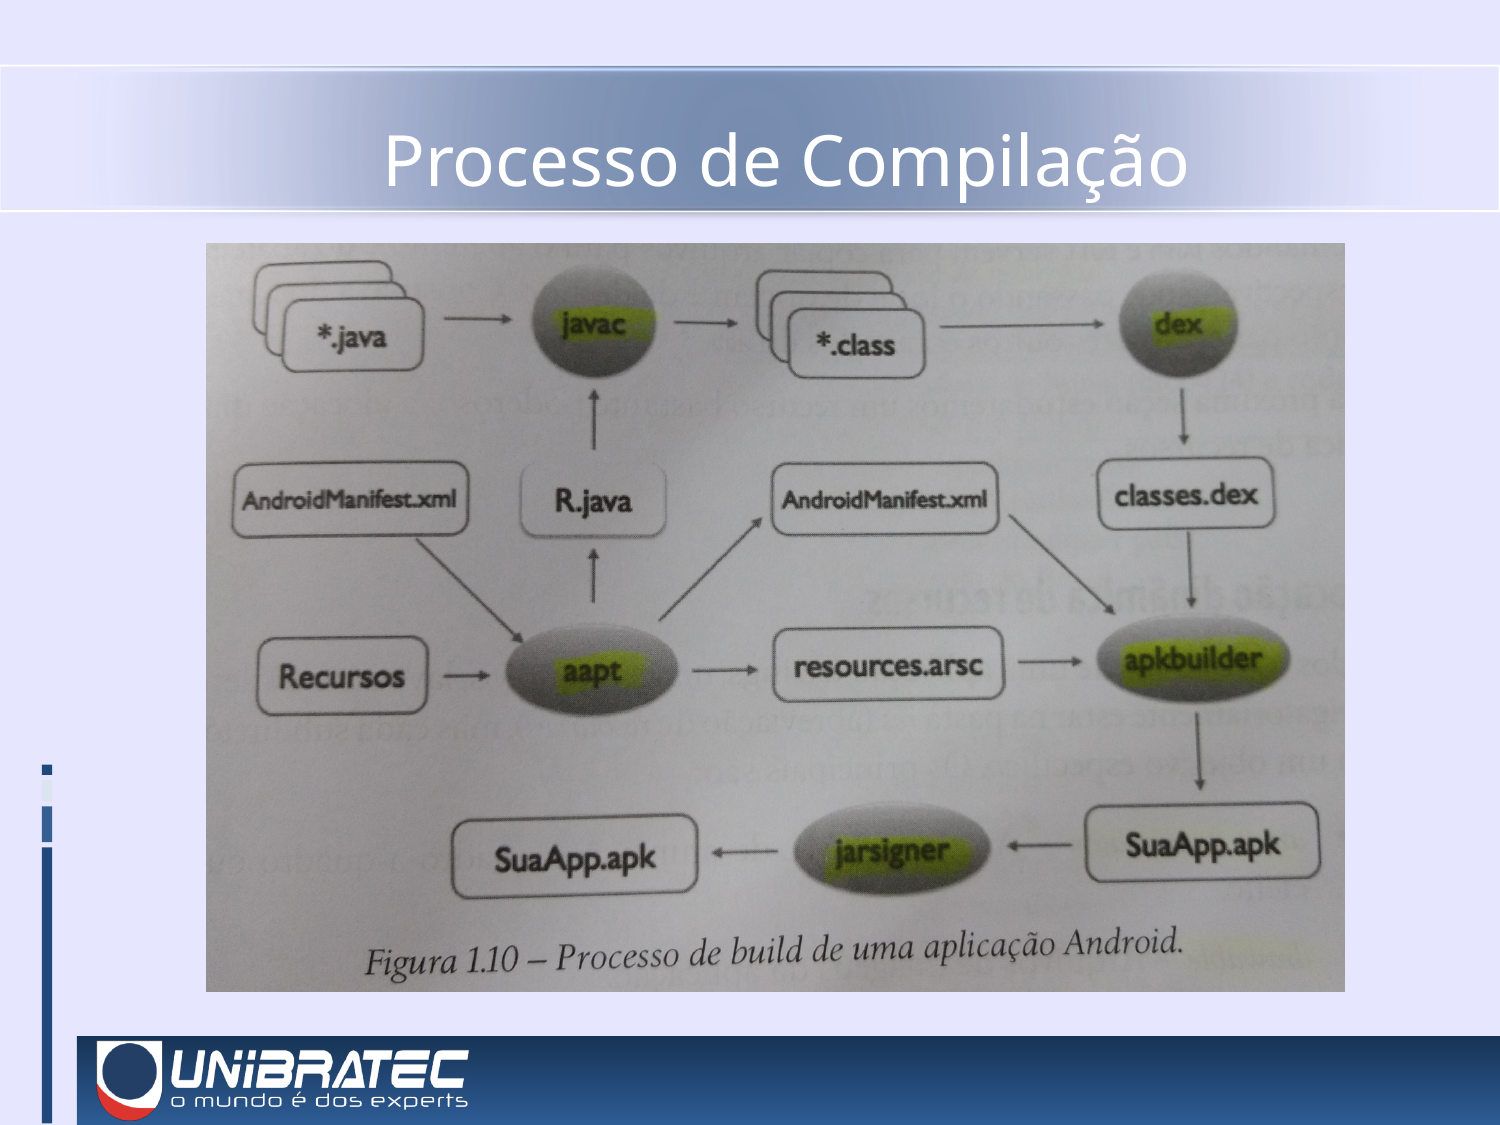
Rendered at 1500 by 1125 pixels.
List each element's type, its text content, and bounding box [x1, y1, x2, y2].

picture [96, 1040, 469, 1121]
picture [0, 58, 1500, 227]
title Processo de Compilação [150, 84, 1424, 233]
picture [206, 243, 1345, 992]
